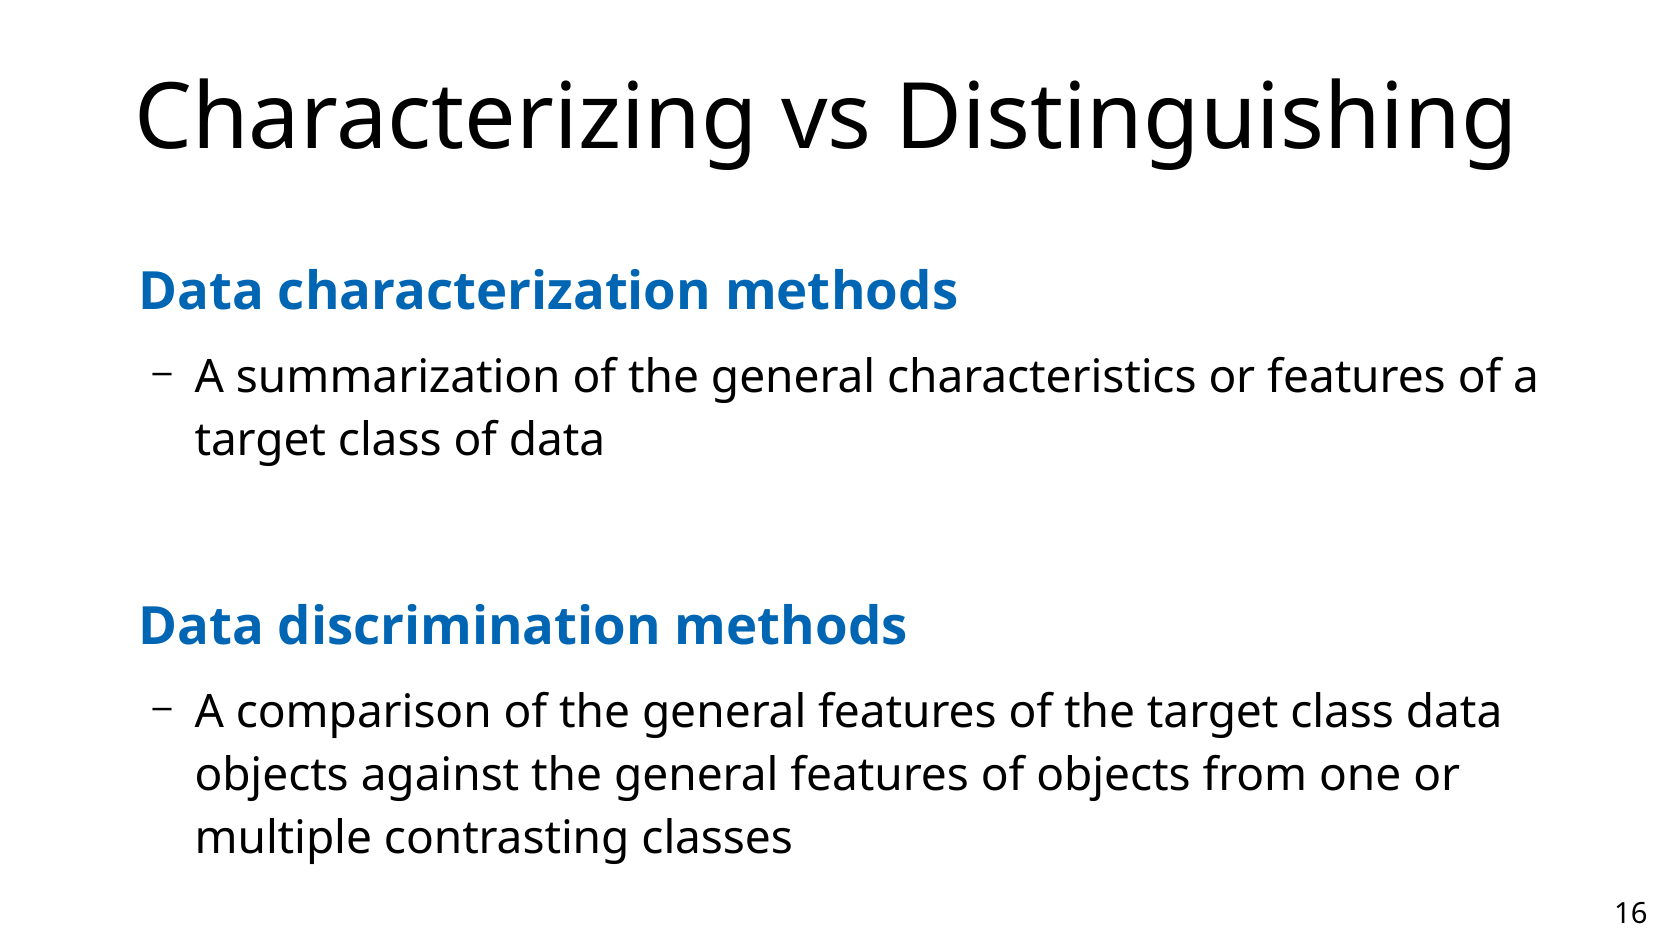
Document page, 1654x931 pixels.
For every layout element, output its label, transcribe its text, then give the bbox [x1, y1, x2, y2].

title Characterizing vs Distinguishing [82, 1, 1571, 226]
list Data characterization methods A summarization of the general characteristics or features of a target class of data Data discrimination methods A comparison of the general features of the target class data objects against the general features of objects from one or multiple contrasting classes [82, 253, 1571, 871]
